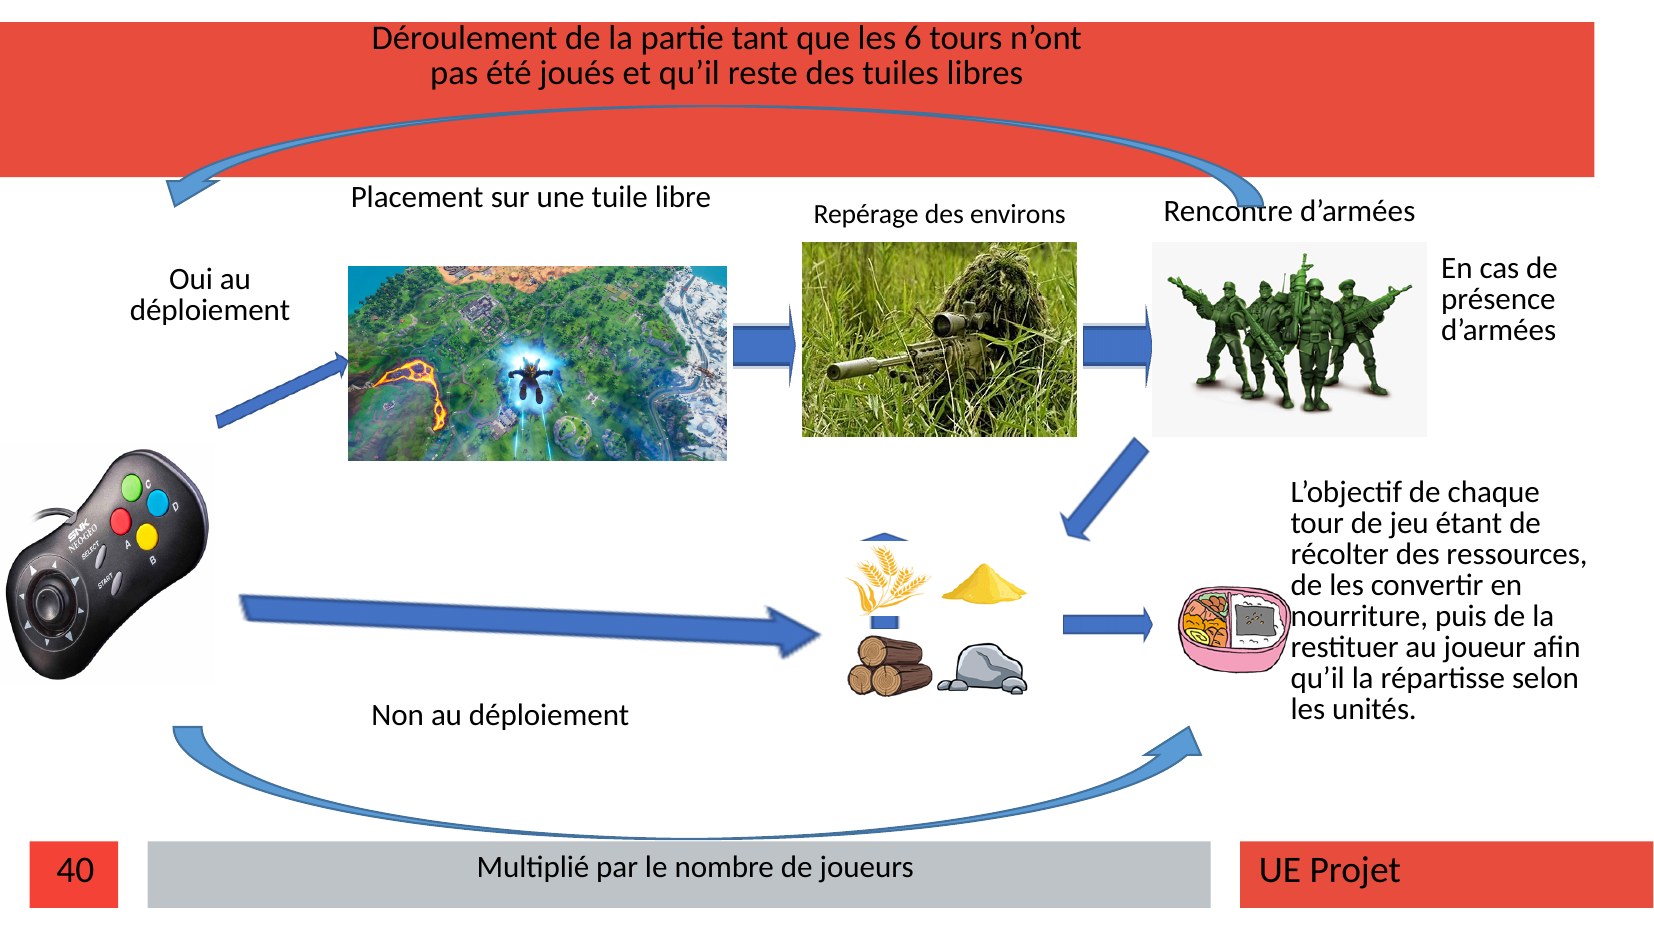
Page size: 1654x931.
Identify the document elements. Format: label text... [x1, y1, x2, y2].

text_box [1117, 137, 1264, 207]
text_box Multiplié par le nombre de joueurs [345, 847, 1046, 900]
picture [802, 275, 1426, 556]
text_box Rencontre d’armées [1121, 191, 1458, 279]
picture [1063, 570, 1275, 689]
text_box [173, 726, 1201, 840]
picture [733, 302, 796, 391]
text_box Oui au déploiement [82, 258, 338, 382]
text_box Placement sur une tuile libre [307, 177, 755, 265]
text_box Déroulement de la partie tant que les 6 tours n’ont pas été joués et qu’il reste des tuiles libres [337, 15, 1117, 152]
text_box UE Projet [1243, 846, 1631, 908]
text_box L’objectif de chaque tour de jeu étant de récolter des ressources, de les convertir en nourriture, puis de la restituer au joueur afin qu’il la répartisse selon les unités. [1275, 471, 1615, 847]
text_box Non au déploiement [305, 695, 696, 748]
text_box Repérage des environs [787, 195, 1093, 275]
text_box 40 [35, 846, 116, 909]
picture [843, 532, 1035, 629]
picture [845, 630, 1033, 701]
picture [215, 266, 727, 461]
text_box En cas de présence d’armées [1426, 248, 1614, 444]
text_box [167, 132, 337, 207]
picture [0, 444, 215, 686]
picture [232, 483, 827, 755]
